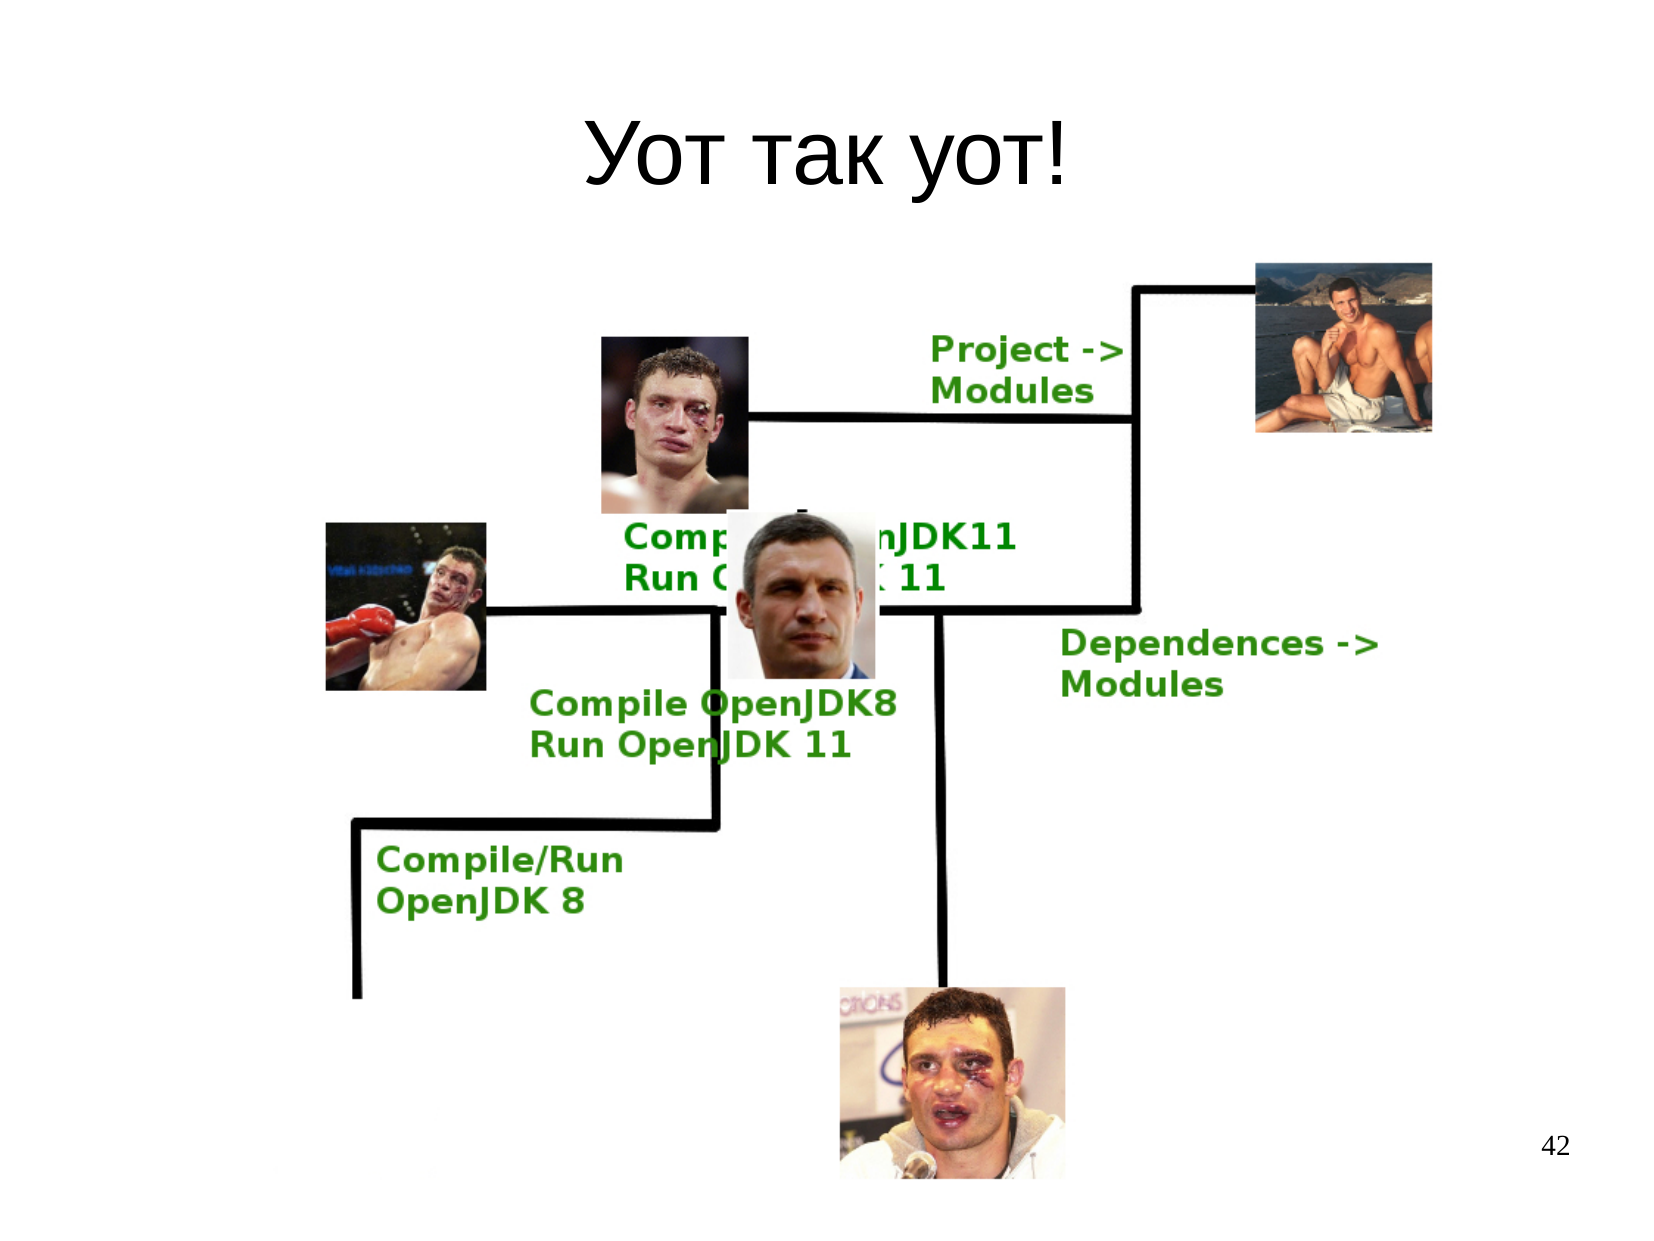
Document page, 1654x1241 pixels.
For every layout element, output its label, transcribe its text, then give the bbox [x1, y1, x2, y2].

title Уот так уот! [82, 49, 1571, 257]
picture [133, 247, 1453, 1191]
